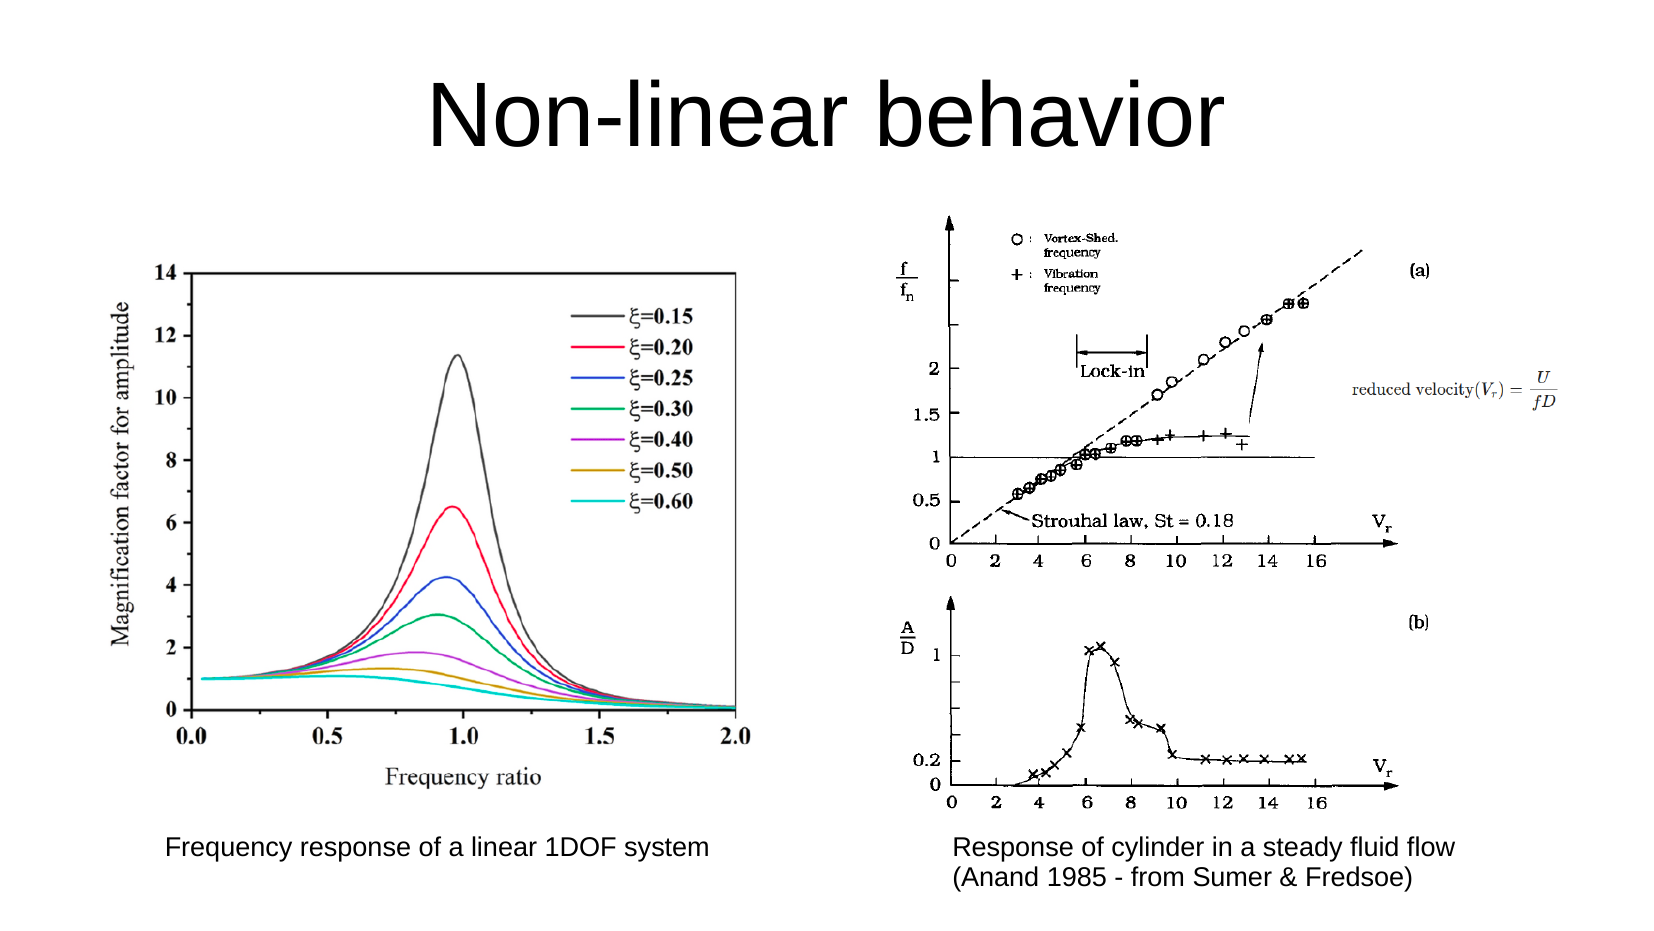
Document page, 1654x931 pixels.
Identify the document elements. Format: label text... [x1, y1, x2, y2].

text_box Response of cylinder in a steady fluid flow (Anand 1985 - from Sumer & Fredsoe) [937, 826, 1471, 901]
title Non-linear behavior [82, 37, 1571, 193]
picture [108, 262, 751, 790]
text_box Frequency response of a linear 1DOF system [150, 825, 725, 871]
picture [862, 190, 1565, 826]
